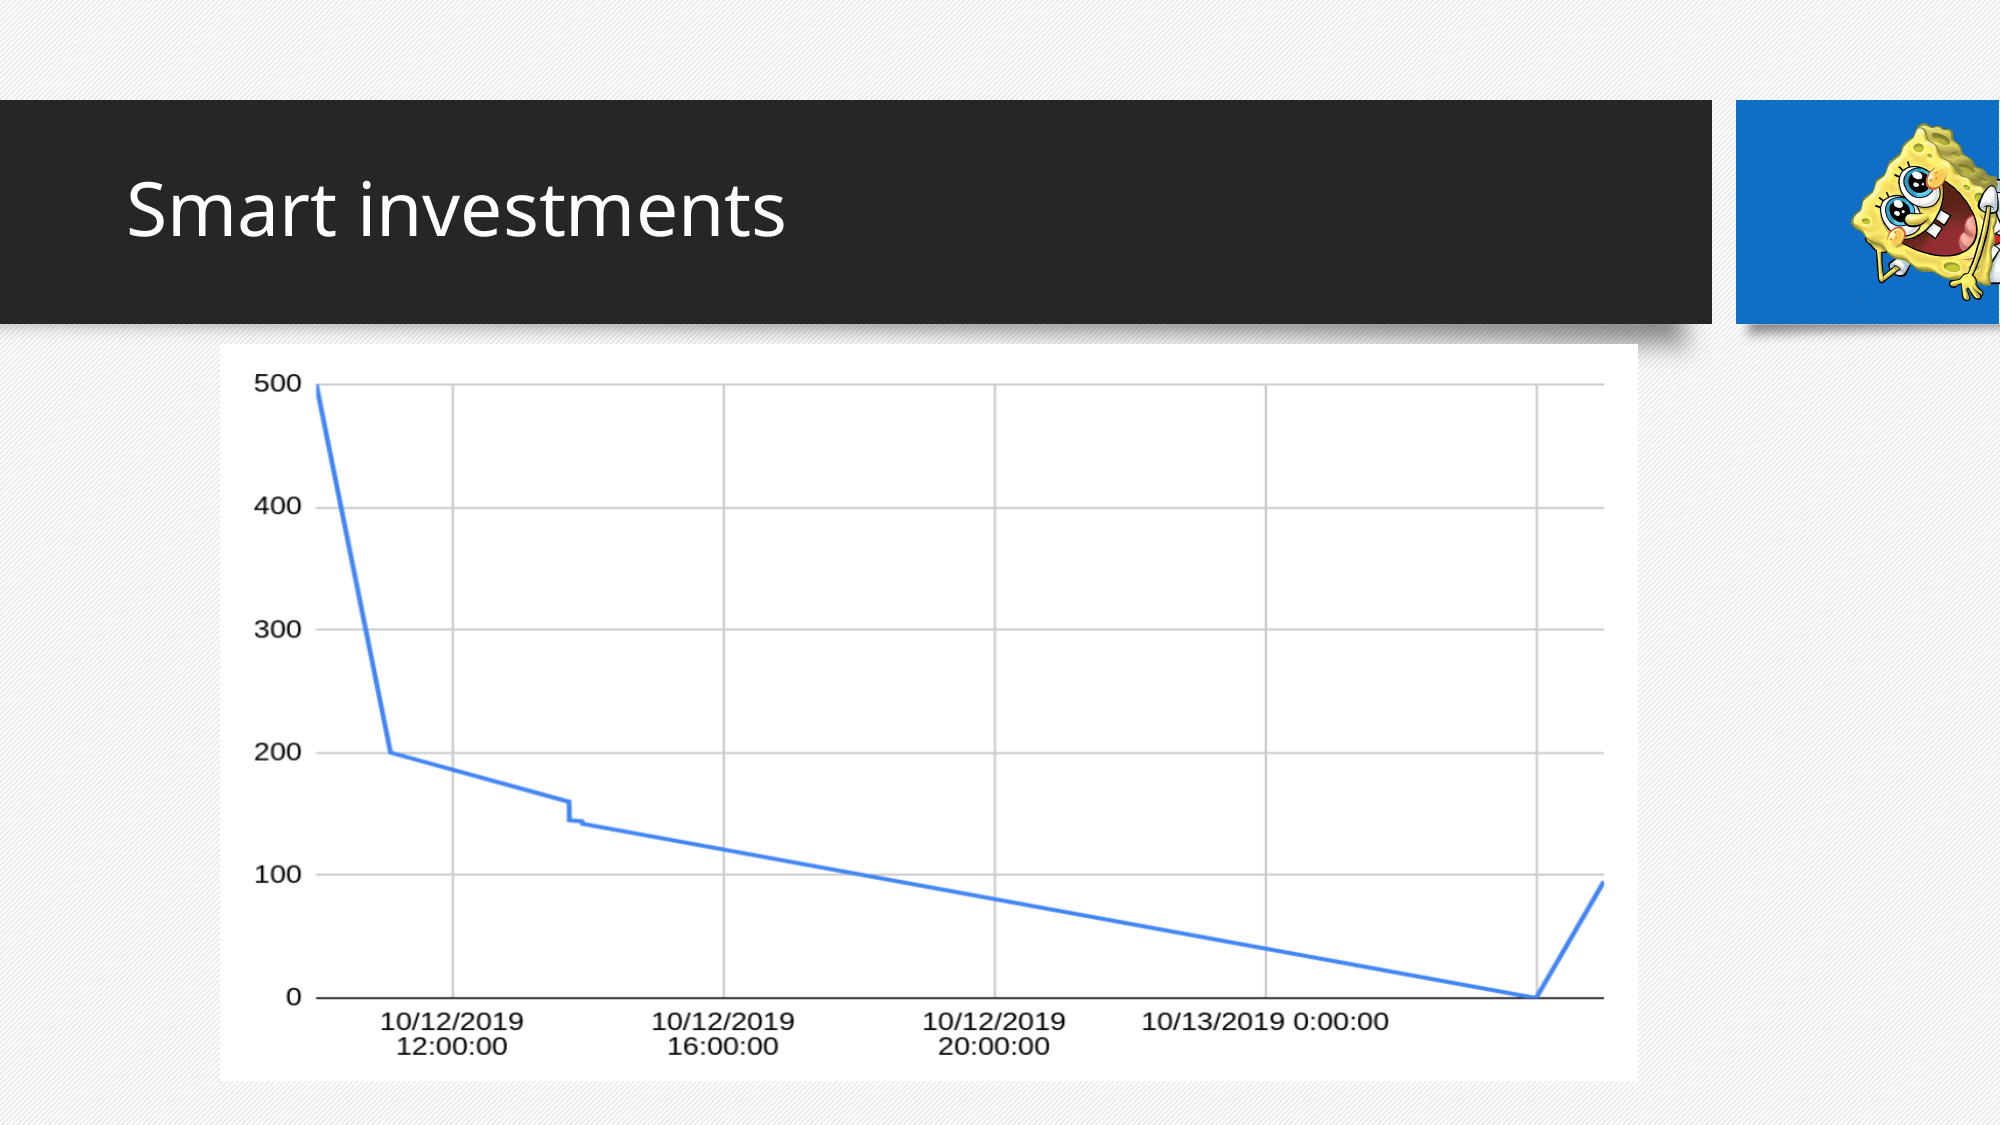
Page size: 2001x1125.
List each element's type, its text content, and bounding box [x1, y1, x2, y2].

title Smart investments [111, 123, 1689, 301]
picture [220, 344, 1638, 1081]
picture [1851, 123, 2000, 301]
